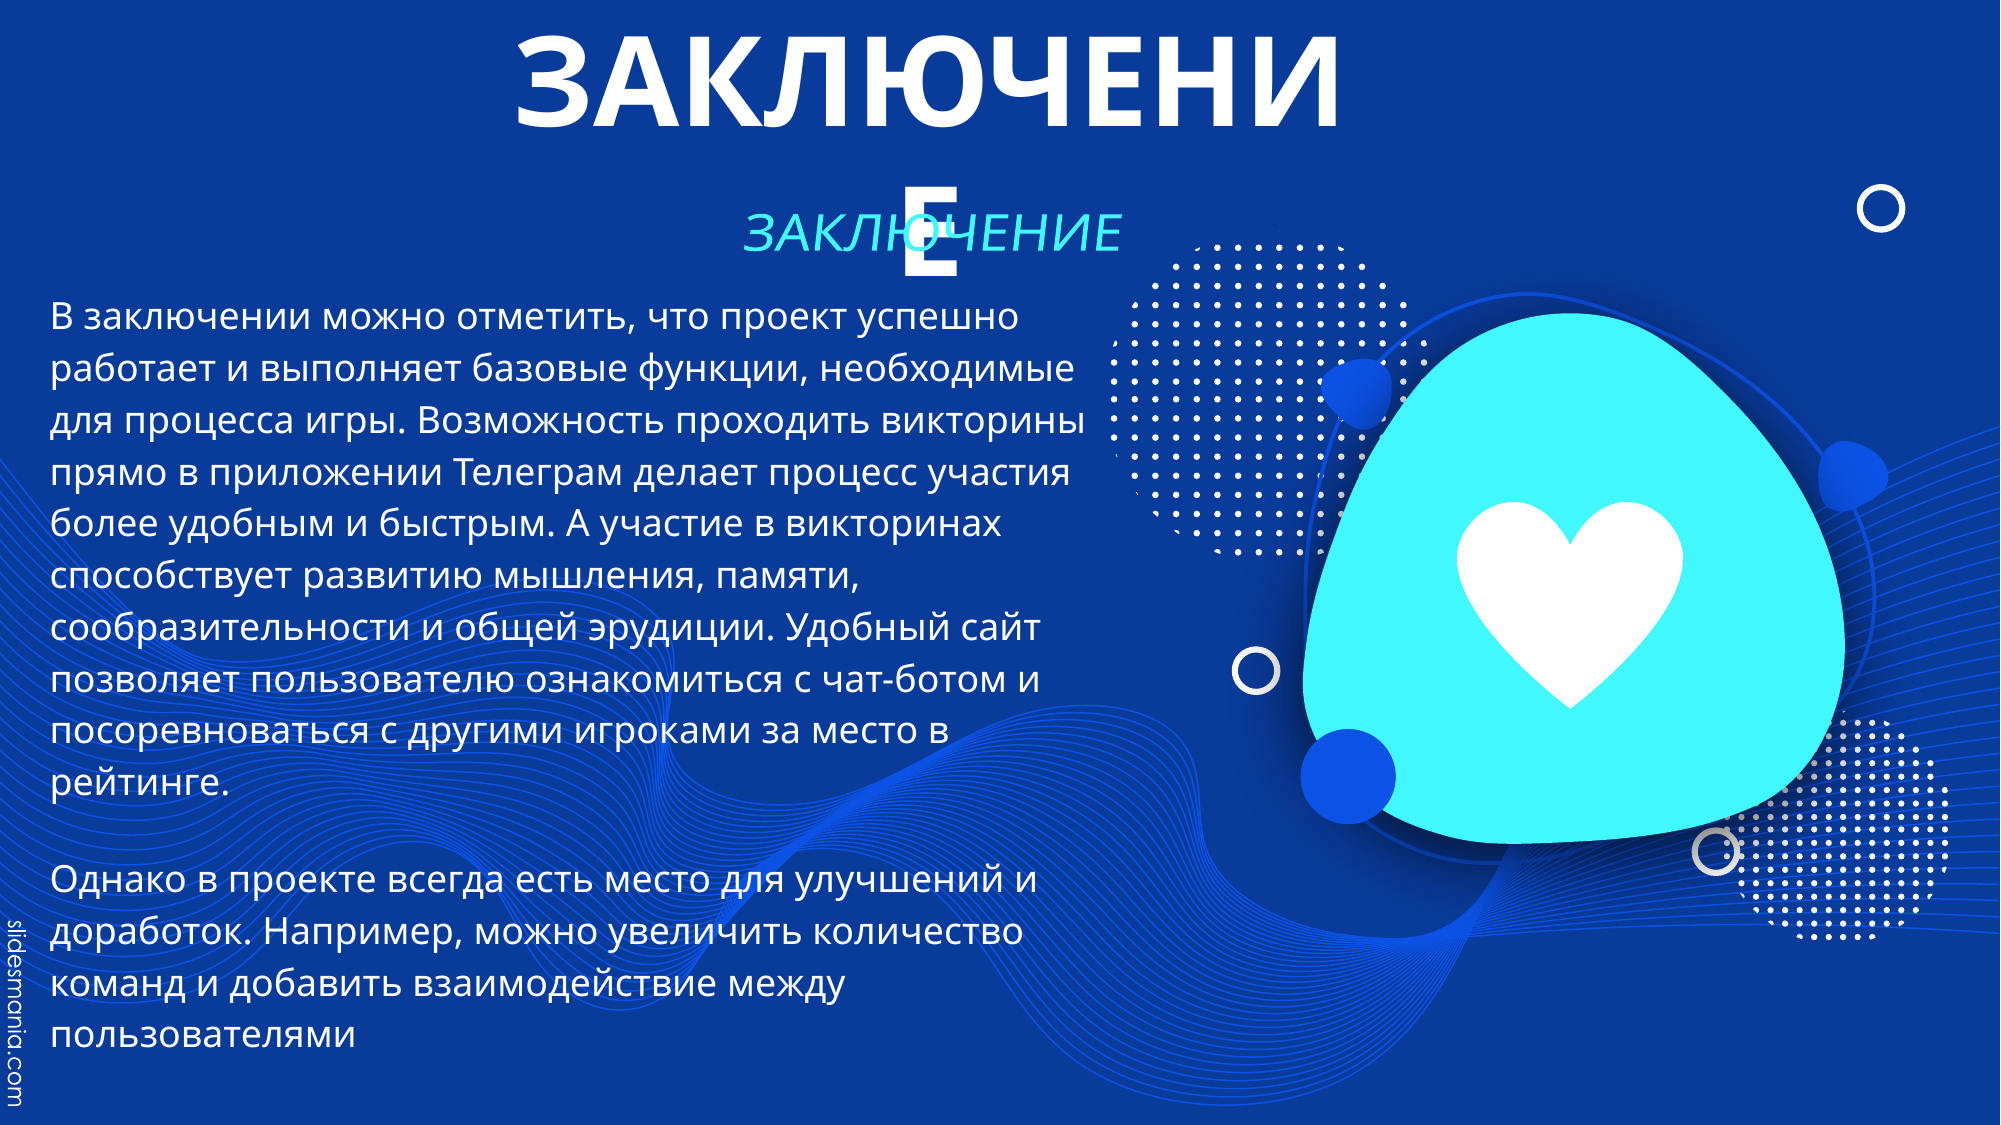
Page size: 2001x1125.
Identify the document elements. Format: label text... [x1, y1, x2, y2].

text_box ЗАКЛЮЧЕНИЕ [1053, 214, 1090, 251]
text_box [1300, 729, 1396, 825]
text_box ЗАКЛЮЧЕНИЕ [814, 214, 881, 252]
list В заключении можно отметить, что проект успешно работает и выполняет базовые функции, необходимые для процесса игры. Возможность проходить викторины прямо в приложении Телеграм делает процесс участия более удобным и быстрым. А участие в викторинах способствует развитию мышления, памяти, сообразительности и общей эрудиции. Удобный сайт позволяет пользователю ознакомиться с чат-ботом и посоревноваться с другими игроками за место в рейтинге. Однако в проекте всегда есть место для улучшений и доработок. Например, можно увеличить количество команд и добавить взаимодействие между пользователями [29, 265, 1152, 1004]
title ЗАКЛЮЧЕНИЕ [472, 88, 1388, 214]
text_box ЗАКЛЮЧЕНИЕ [1013, 214, 1048, 251]
text_box ЗАКЛЮЧЕНИЕ [945, 214, 976, 251]
text_box ЗАКЛЮЧЕНИЕ [1095, 214, 1122, 251]
text_box ЗАКЛЮЧЕНИЕ [744, 213, 774, 252]
text_box ЗАКЛЮЧЕНИЕ [887, 213, 939, 252]
text_box [1456, 501, 1684, 709]
text_box ЗАКЛЮЧЕНИЕ [982, 214, 1009, 251]
text_box ЗАКЛЮЧЕНИЕ [774, 214, 810, 251]
